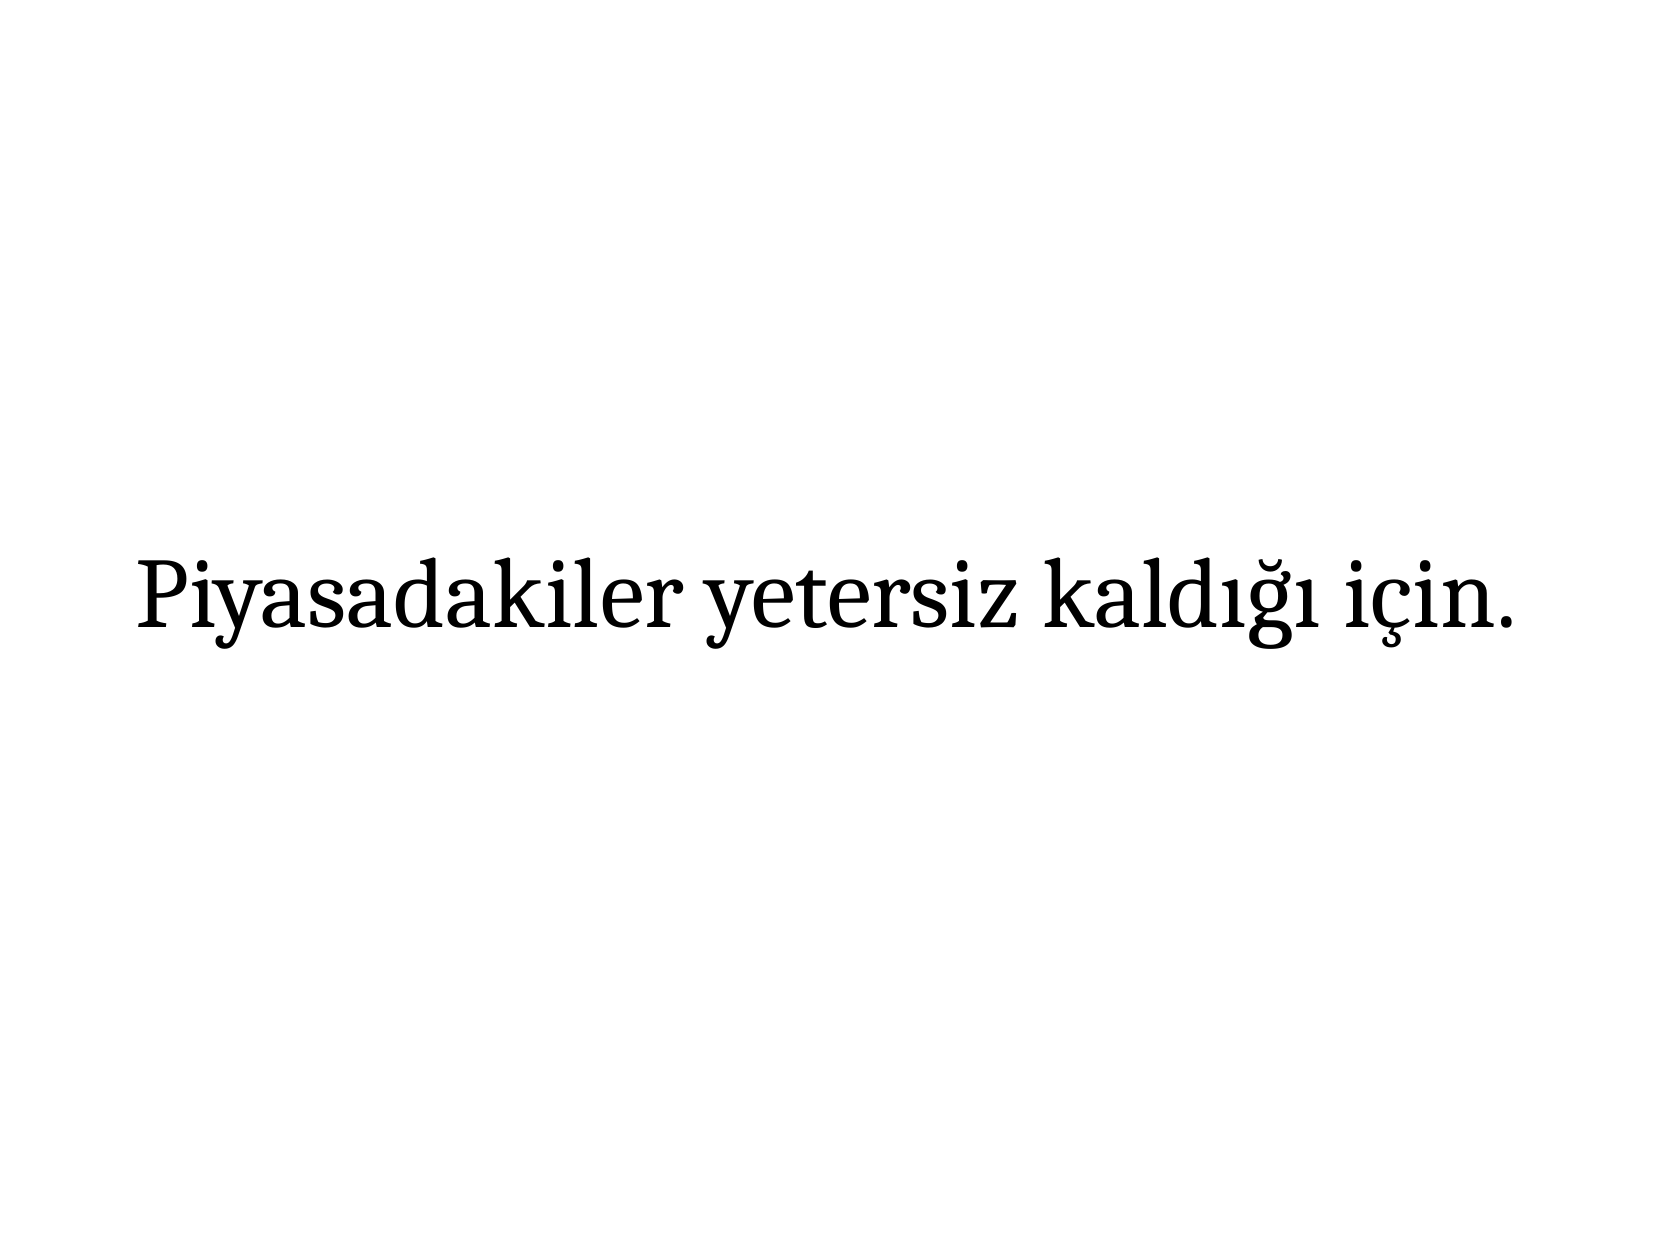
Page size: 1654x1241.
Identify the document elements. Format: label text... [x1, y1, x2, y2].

title Piyasadakiler yetersiz kaldığı için. [82, 281, 1571, 908]
